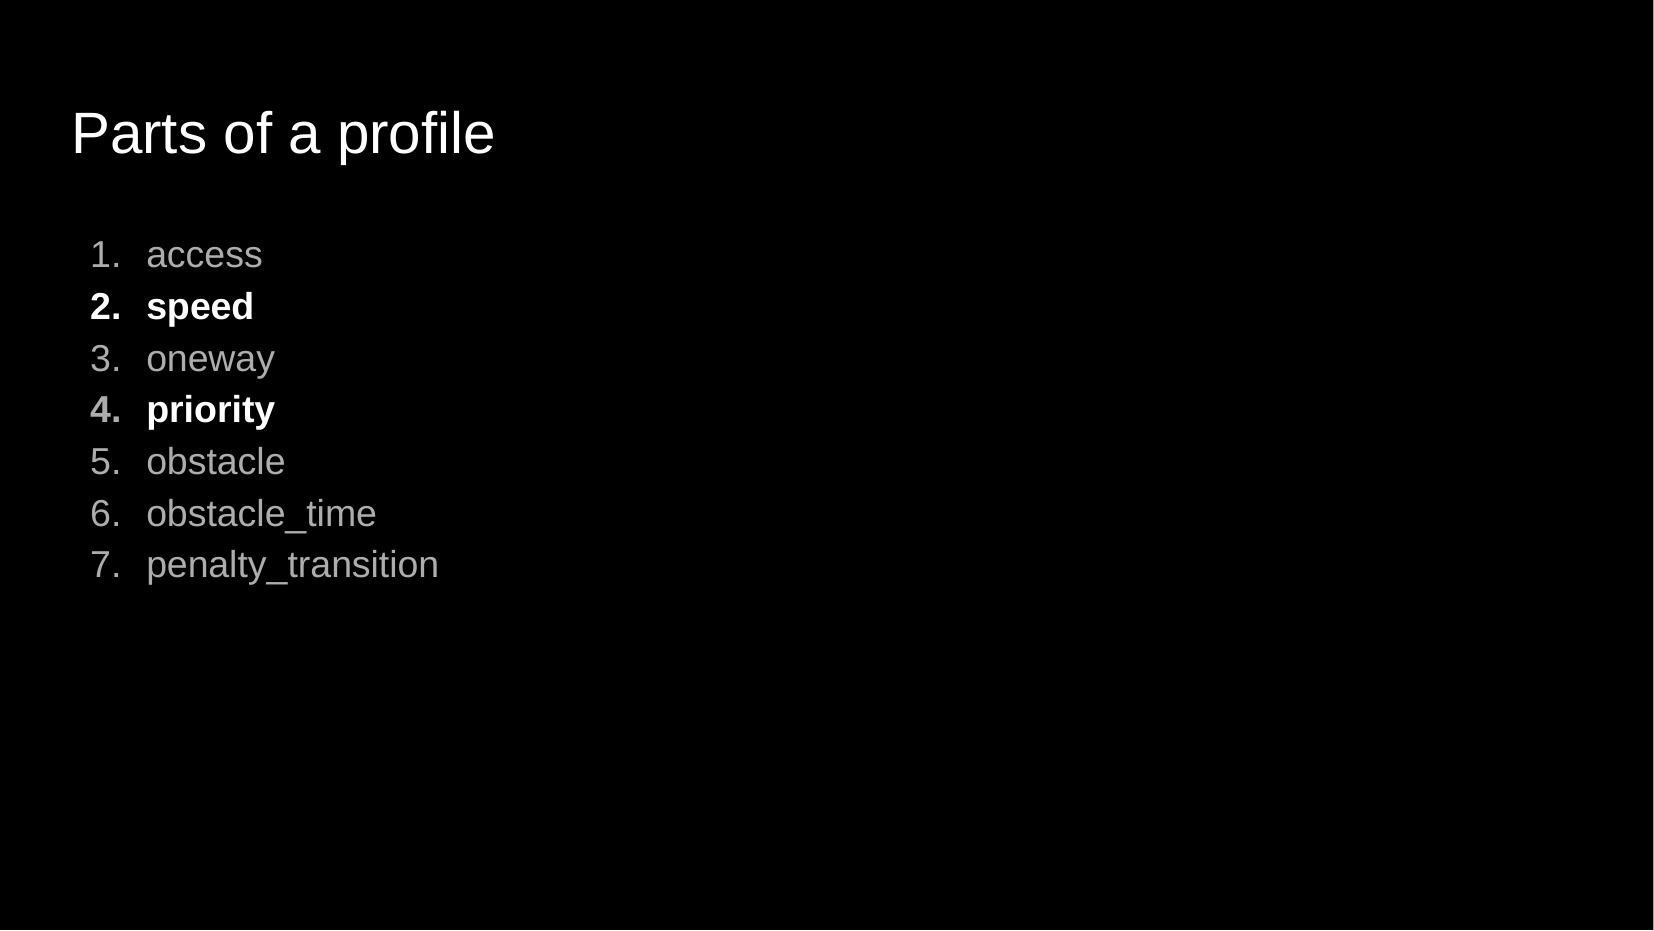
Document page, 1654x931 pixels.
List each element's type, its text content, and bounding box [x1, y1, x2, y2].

list access speed oneway priority obstacle obstacle_time penalty_transition [56, 208, 1598, 827]
title Parts of a profile [56, 80, 1598, 184]
